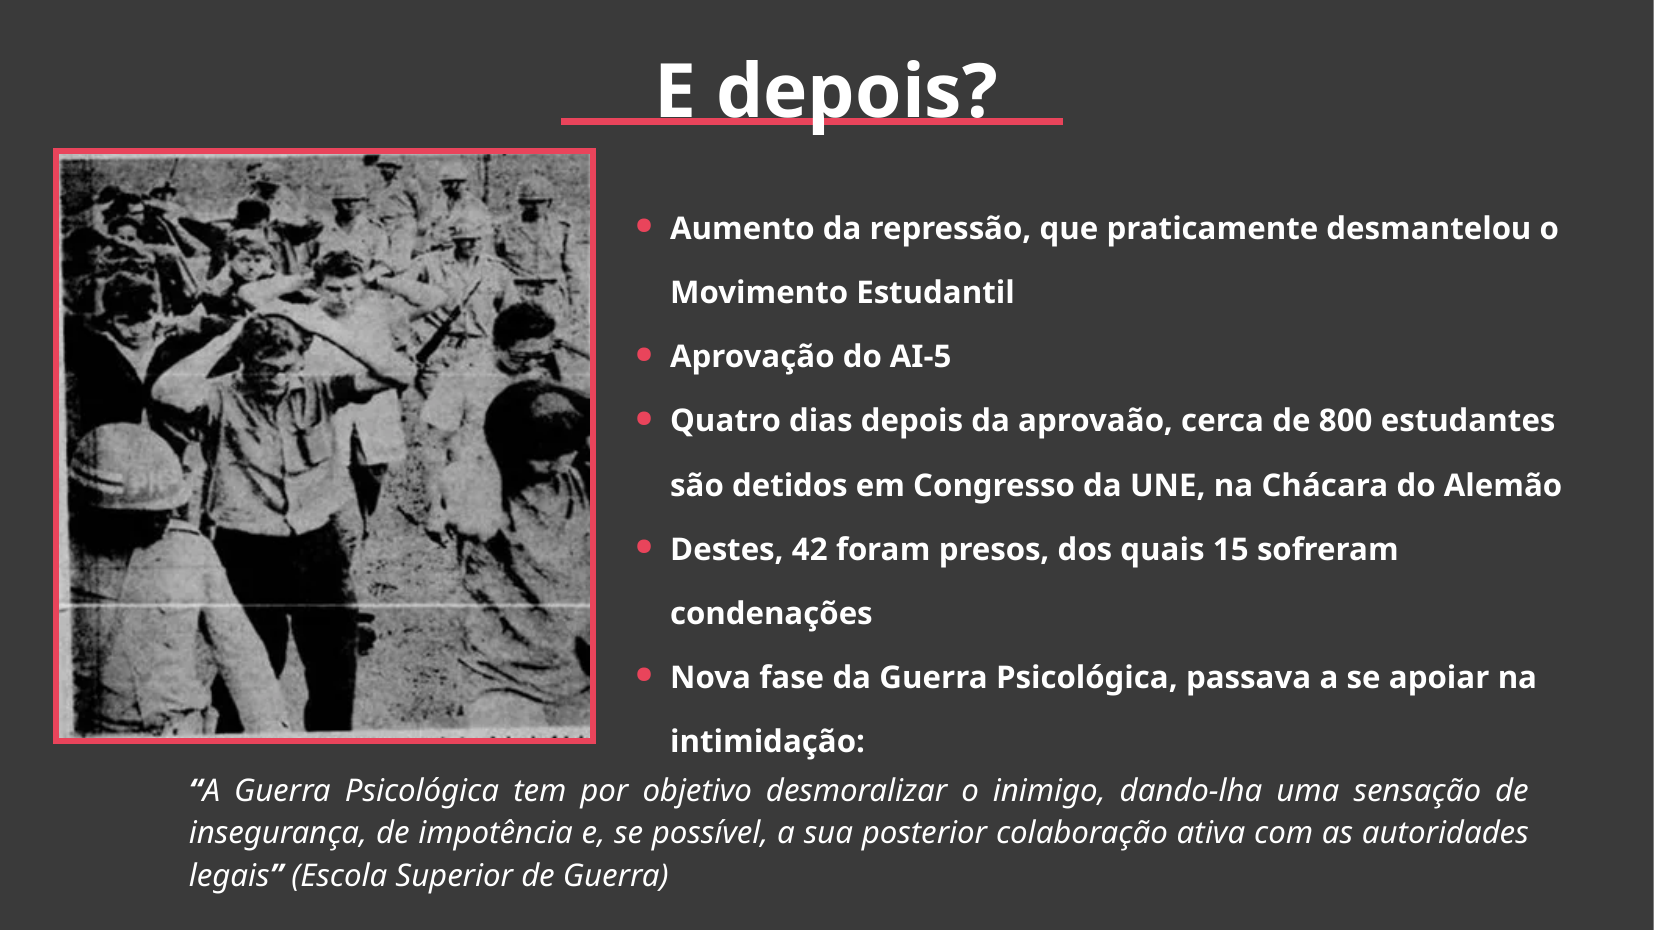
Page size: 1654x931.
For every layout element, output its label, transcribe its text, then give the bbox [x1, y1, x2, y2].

text_box E depois? [88, 35, 1565, 154]
picture [59, 153, 591, 739]
text_box Aumento da repressão, que praticamente desmantelou o Movimento Estudantil Aprovação do AI-5 Quatro dias depois da aprovaão, cerca de 800 estudantes são detidos em Congresso da UNE, na Chácara do Alemão Destes, 42 foram presos, dos quais 15 sofreram condenações Nova fase da Guerra Psicológica, passava a se apoiar na intimidação: [620, 177, 1625, 502]
text_box “A Guerra Psicológica tem por objetivo desmoralizar o inimigo, dando-lha uma sensação de insegurança, de impotência e, se possível, a sua posterior colaboração ativa com as autoridades legais” (Escola Superior de Guerra) [118, 767, 1565, 901]
